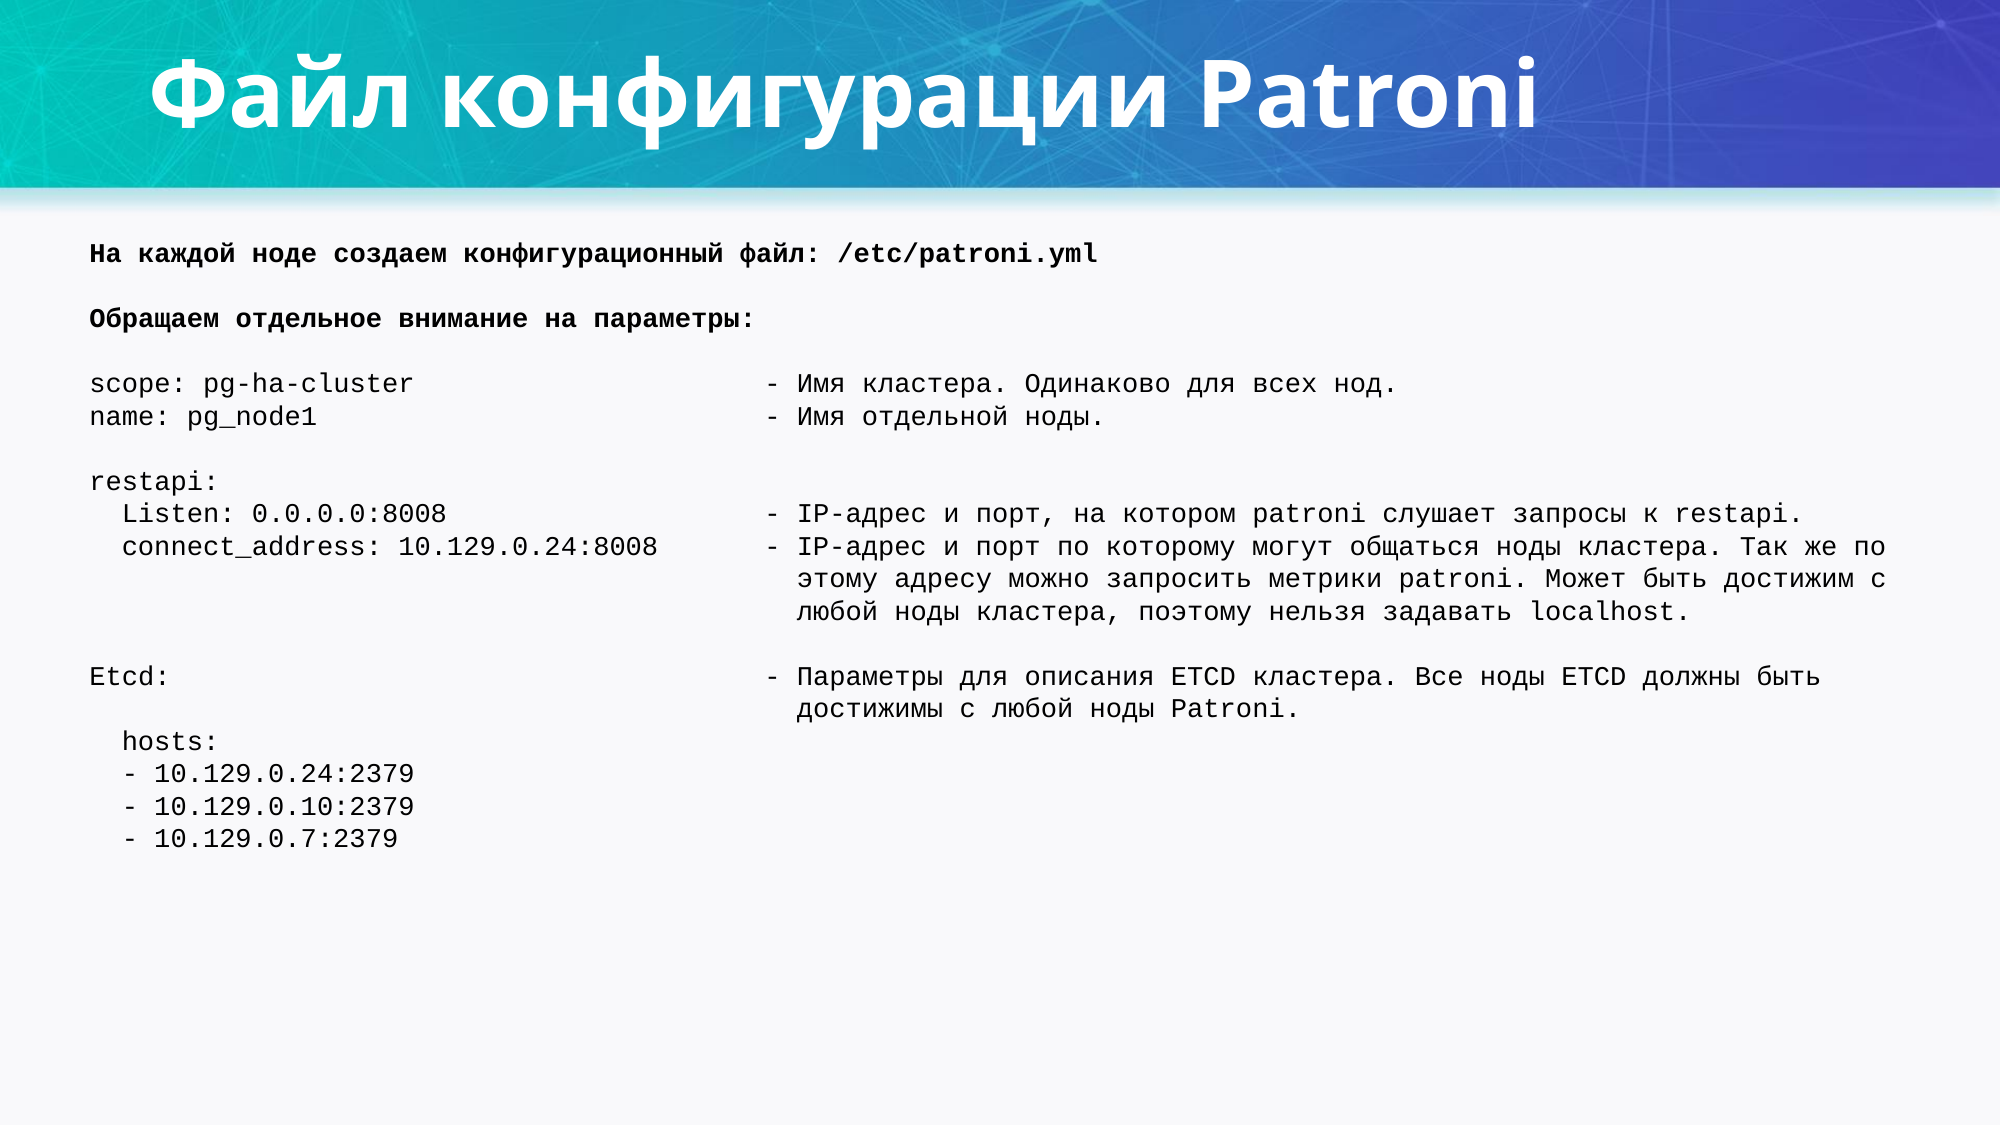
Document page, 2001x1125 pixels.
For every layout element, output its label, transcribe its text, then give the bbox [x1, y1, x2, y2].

picture [0, 0, 2000, 1125]
text_box На каждой ноде создаем конфигурационный файл: /etc/patroni.yml Обращаем отдельное внимание на параметры: scope: pg-ha-cluster - Имя кластера. Одинаково для всех нод. name: pg_node1 - Имя отдельной ноды. restapi: Listen: 0.0.0.0:8008 - IP-адрес и порт, на котором patroni слушает запросы к restapi. connect_address: 10.129.0.24:8008 - IP-адрес и порт по которому могут общаться ноды кластера. Так же по этому адресу можно запросить метрики patroni. Может быть достижим с любой ноды кластера, поэтому нельзя задавать localhost. Etcd: - Параметры для описания ETCD кластера. Все ноды ETCD должны быть достижимы с любой ноды Patroni. hosts: - 10.129.0.24:2379 - 10.129.0.10:2379 - 10.129.0.7:2379 [74, 220, 1913, 1031]
text_box Файл конфигурации Patroni [133, 31, 1779, 163]
